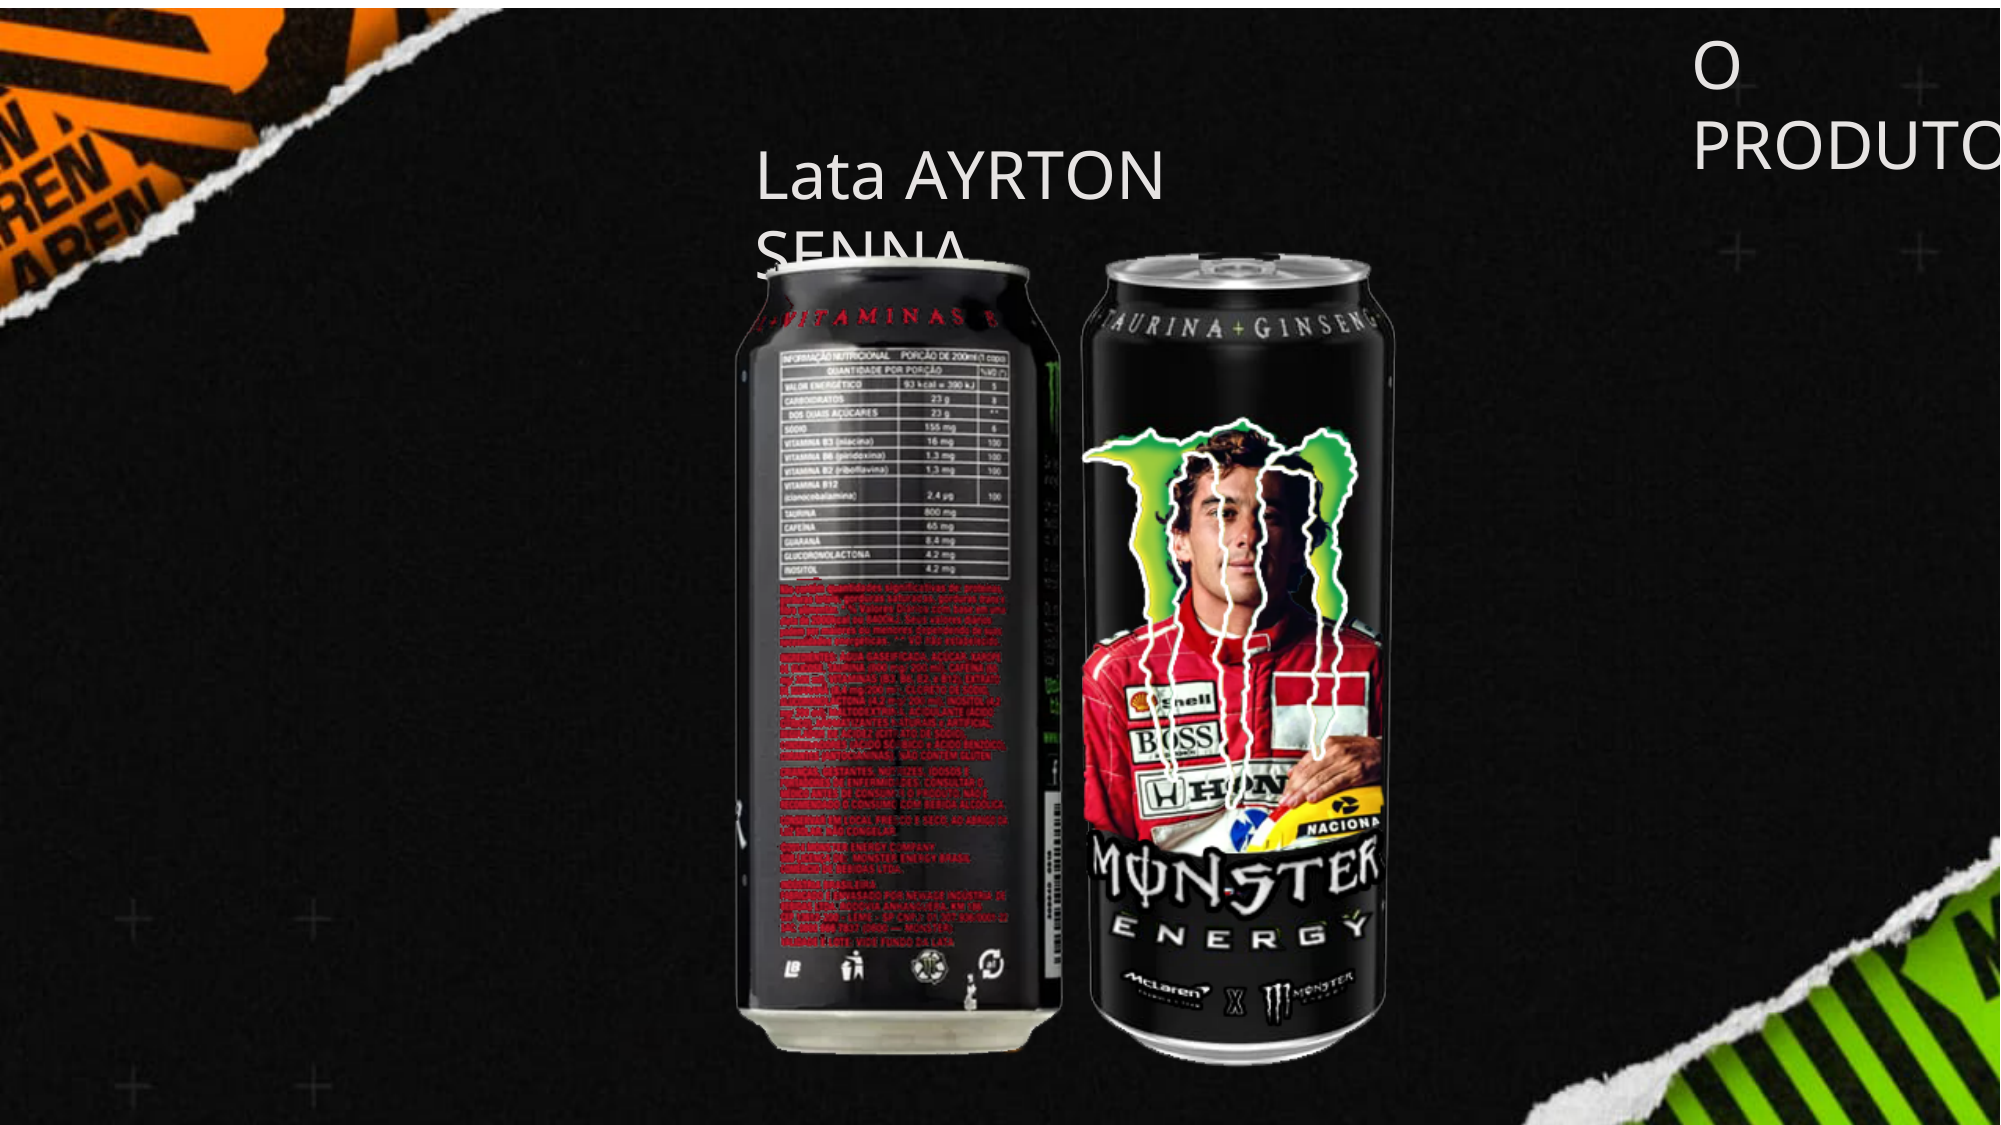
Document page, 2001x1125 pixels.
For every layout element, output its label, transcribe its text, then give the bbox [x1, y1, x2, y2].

picture [0, 8, 2000, 1125]
text_box O PRODUTO [1676, 15, 2000, 112]
picture [1969, 126, 2000, 164]
text_box Lata AYRTON SENNA [739, 125, 1405, 222]
